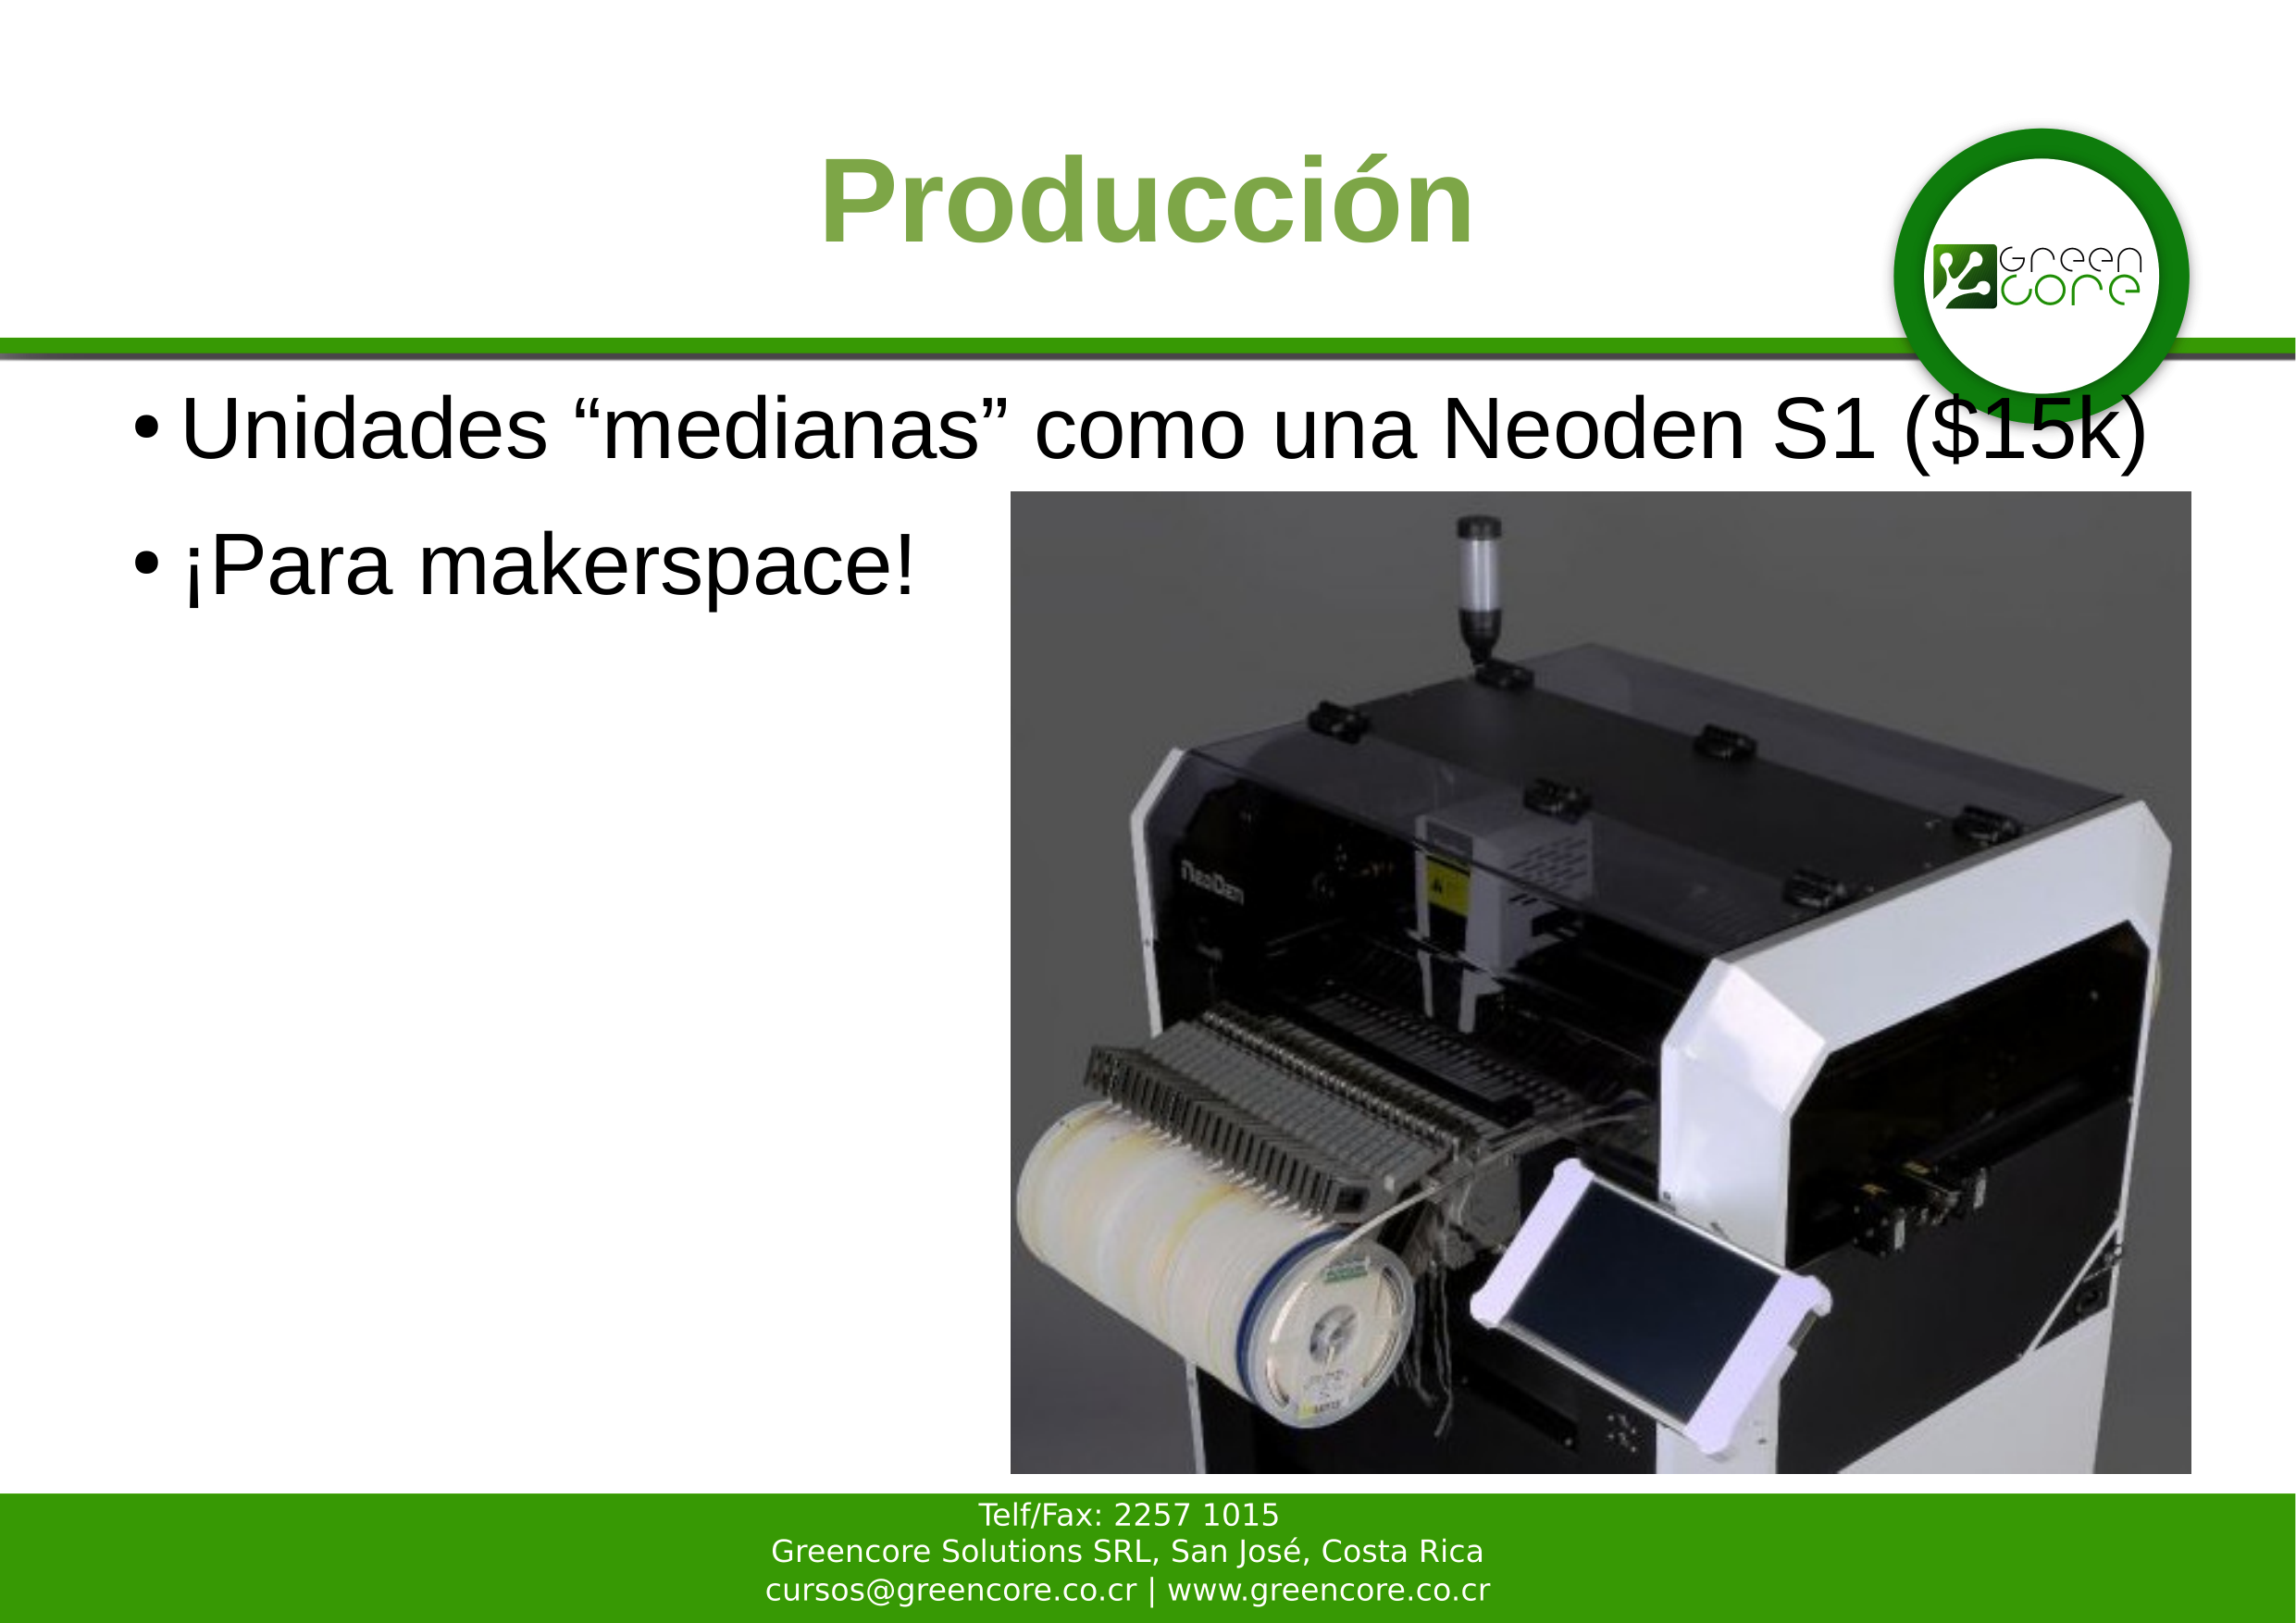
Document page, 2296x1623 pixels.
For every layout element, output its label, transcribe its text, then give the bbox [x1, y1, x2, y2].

title Producción [115, 64, 2181, 336]
list Unidades “medianas” como una Neoden S1 ($15k) ¡Para makerspace! [115, 379, 2181, 1321]
picture [0, 0, 2296, 1623]
